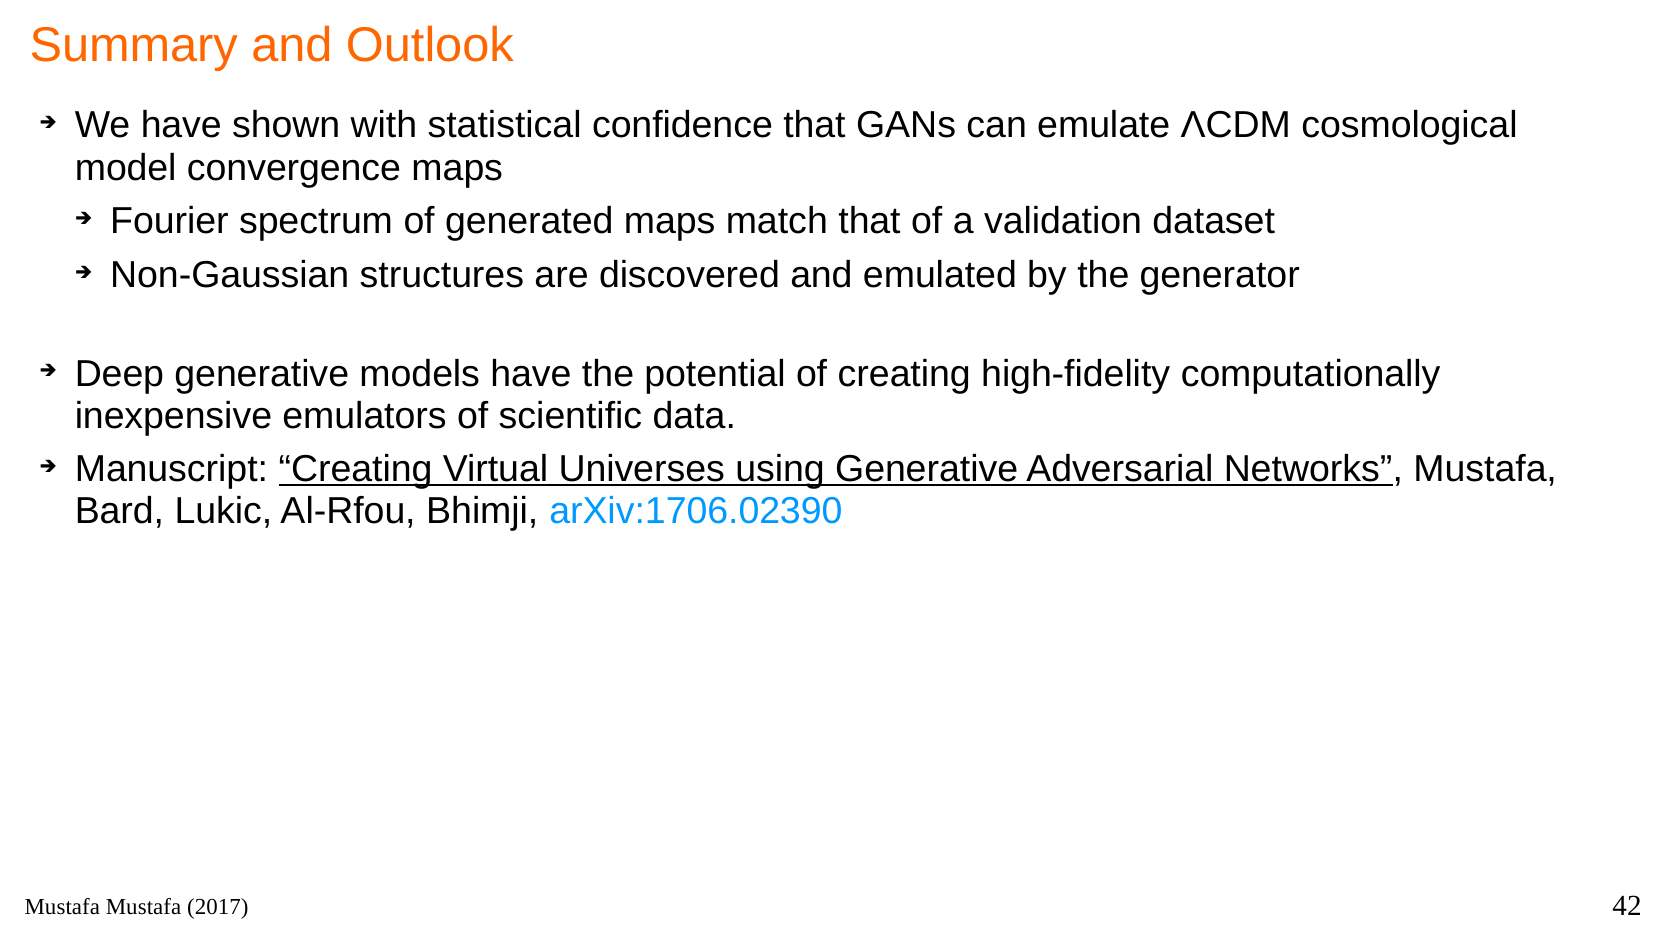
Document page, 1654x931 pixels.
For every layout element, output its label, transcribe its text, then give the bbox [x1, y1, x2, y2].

text_box We have shown with statistical confidence that GANs can emulate ΛCDM cosmological model convergence maps Fourier spectrum of generated maps match that of a validation dataset Non-Gaussian structures are discovered and emulated by the generator [24, 96, 1600, 303]
text_box Deep generative models have the potential of creating high-fidelity computationally inexpensive emulators of scientific data. Manuscript: “Creating Virtual Universes using Generative Adversarial Networks”, Mustafa, Bard, Lukic, Al-Rfou, Bhimji, arXiv:1706.02390 [24, 344, 1600, 540]
title Summary and Outlook [29, 15, 1621, 74]
